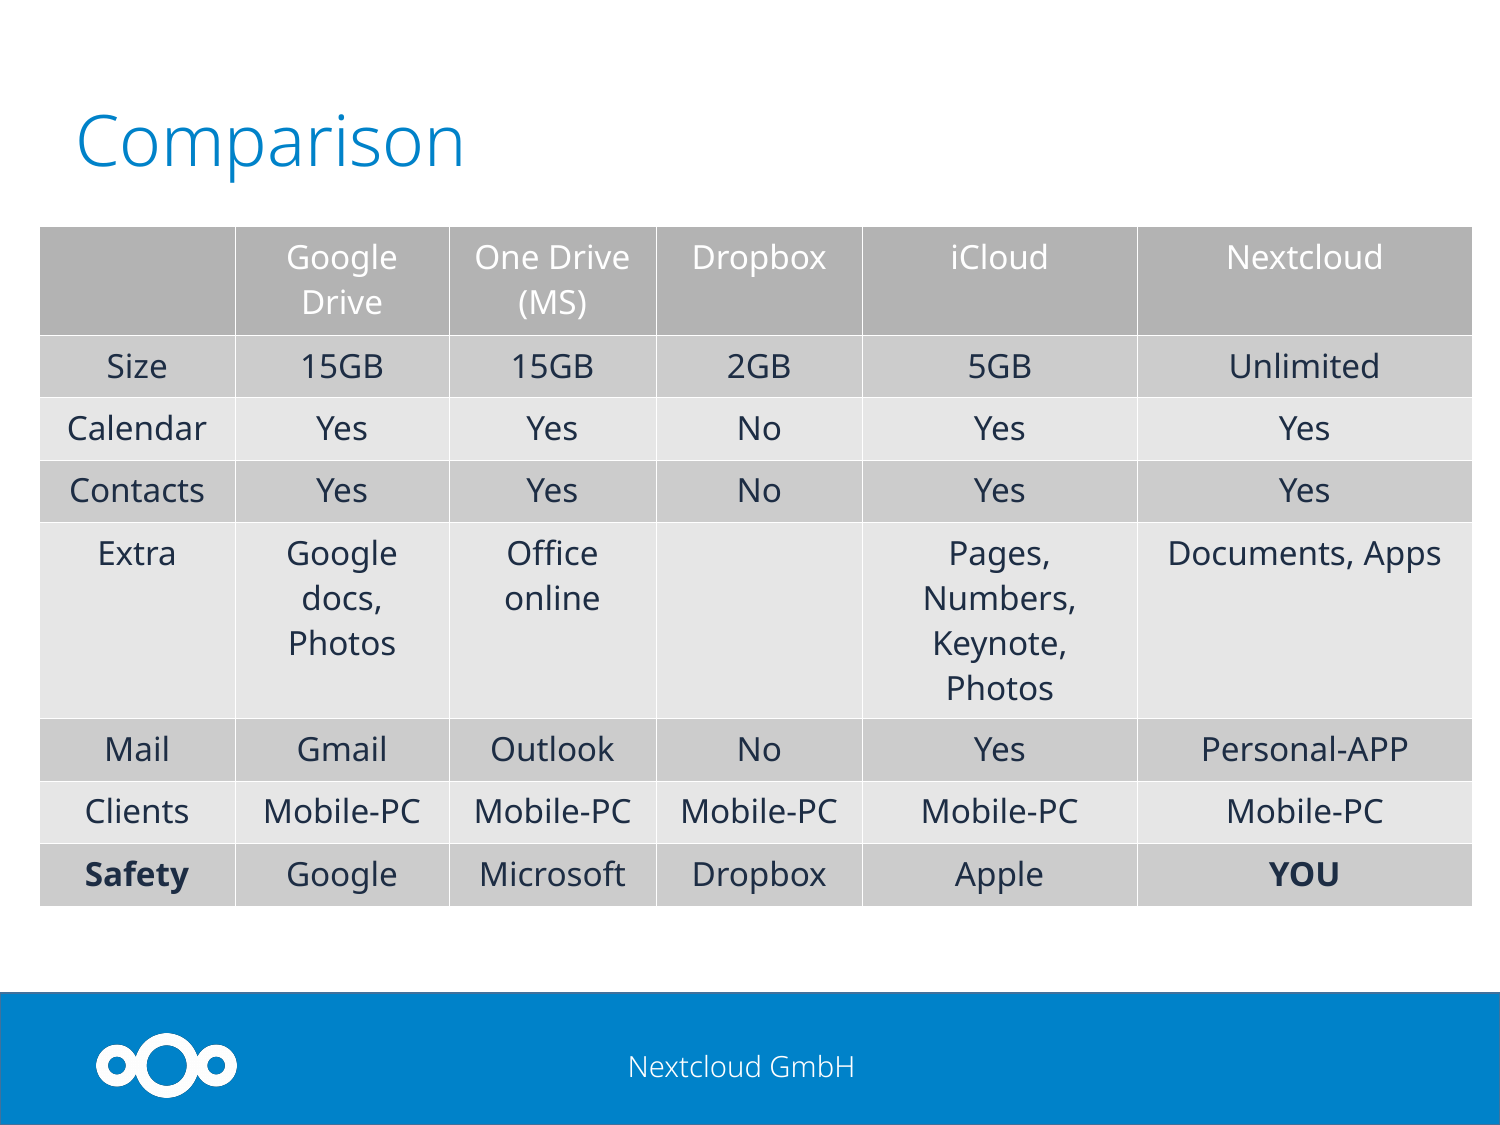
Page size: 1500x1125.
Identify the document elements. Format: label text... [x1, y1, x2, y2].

table_cell Size [40, 336, 235, 397]
table_cell Yes [1138, 398, 1472, 460]
table_cell No [657, 461, 862, 522]
table_cell [657, 523, 862, 718]
table_cell Pages, Numbers, Keynote, Photos [863, 523, 1137, 718]
table_cell Yes [863, 398, 1137, 460]
table_cell Unlimited [1138, 336, 1472, 397]
table_cell Yes [236, 461, 449, 522]
table_cell Yes [863, 719, 1137, 781]
table_header Dropbox [657, 227, 862, 335]
table_header iCloud [863, 227, 1137, 335]
table_cell Mobile-PC [657, 782, 862, 843]
table_cell Clients [40, 782, 235, 843]
table_cell Mail [40, 719, 235, 781]
table_cell 2GB [657, 336, 862, 397]
table_cell Documents, Apps [1138, 523, 1472, 718]
table_cell Mobile-PC [450, 782, 656, 843]
table_cell Safety [40, 844, 235, 906]
table_cell YOU [1138, 844, 1472, 906]
table_cell No [657, 398, 862, 460]
table_cell Contacts [40, 461, 235, 522]
title Comparison [74, 44, 1425, 226]
table_cell Personal-APP [1138, 719, 1472, 781]
table_cell 15GB [236, 336, 449, 397]
table_cell Google [236, 844, 449, 906]
table_cell Mobile-PC [1138, 782, 1472, 843]
picture [96, 1033, 237, 1098]
table_header [40, 227, 235, 335]
table_cell 5GB [863, 336, 1137, 397]
table_cell Outlook [450, 719, 656, 781]
table_cell Yes [450, 398, 656, 460]
table_cell Mobile-PC [236, 782, 449, 843]
table_cell Yes [1138, 461, 1472, 522]
table_cell Gmail [236, 719, 449, 781]
table_header One Drive (MS) [450, 227, 656, 335]
table_cell Yes [236, 398, 449, 460]
table_header Google Drive [236, 227, 449, 335]
table_cell Google docs, Photos [236, 523, 449, 718]
table_header Nextcloud [1138, 227, 1472, 335]
table_cell 15GB [450, 336, 656, 397]
table_cell Mobile-PC [863, 782, 1137, 843]
table_cell Dropbox [657, 844, 862, 906]
table_cell Extra [40, 523, 235, 718]
table_cell Microsoft [450, 844, 656, 906]
table_cell No [657, 719, 862, 781]
table_cell Calendar [40, 398, 235, 460]
table_cell Yes [863, 461, 1137, 522]
table_cell Office online [450, 523, 656, 718]
table_cell Apple [863, 844, 1137, 906]
table_cell Yes [450, 461, 656, 522]
